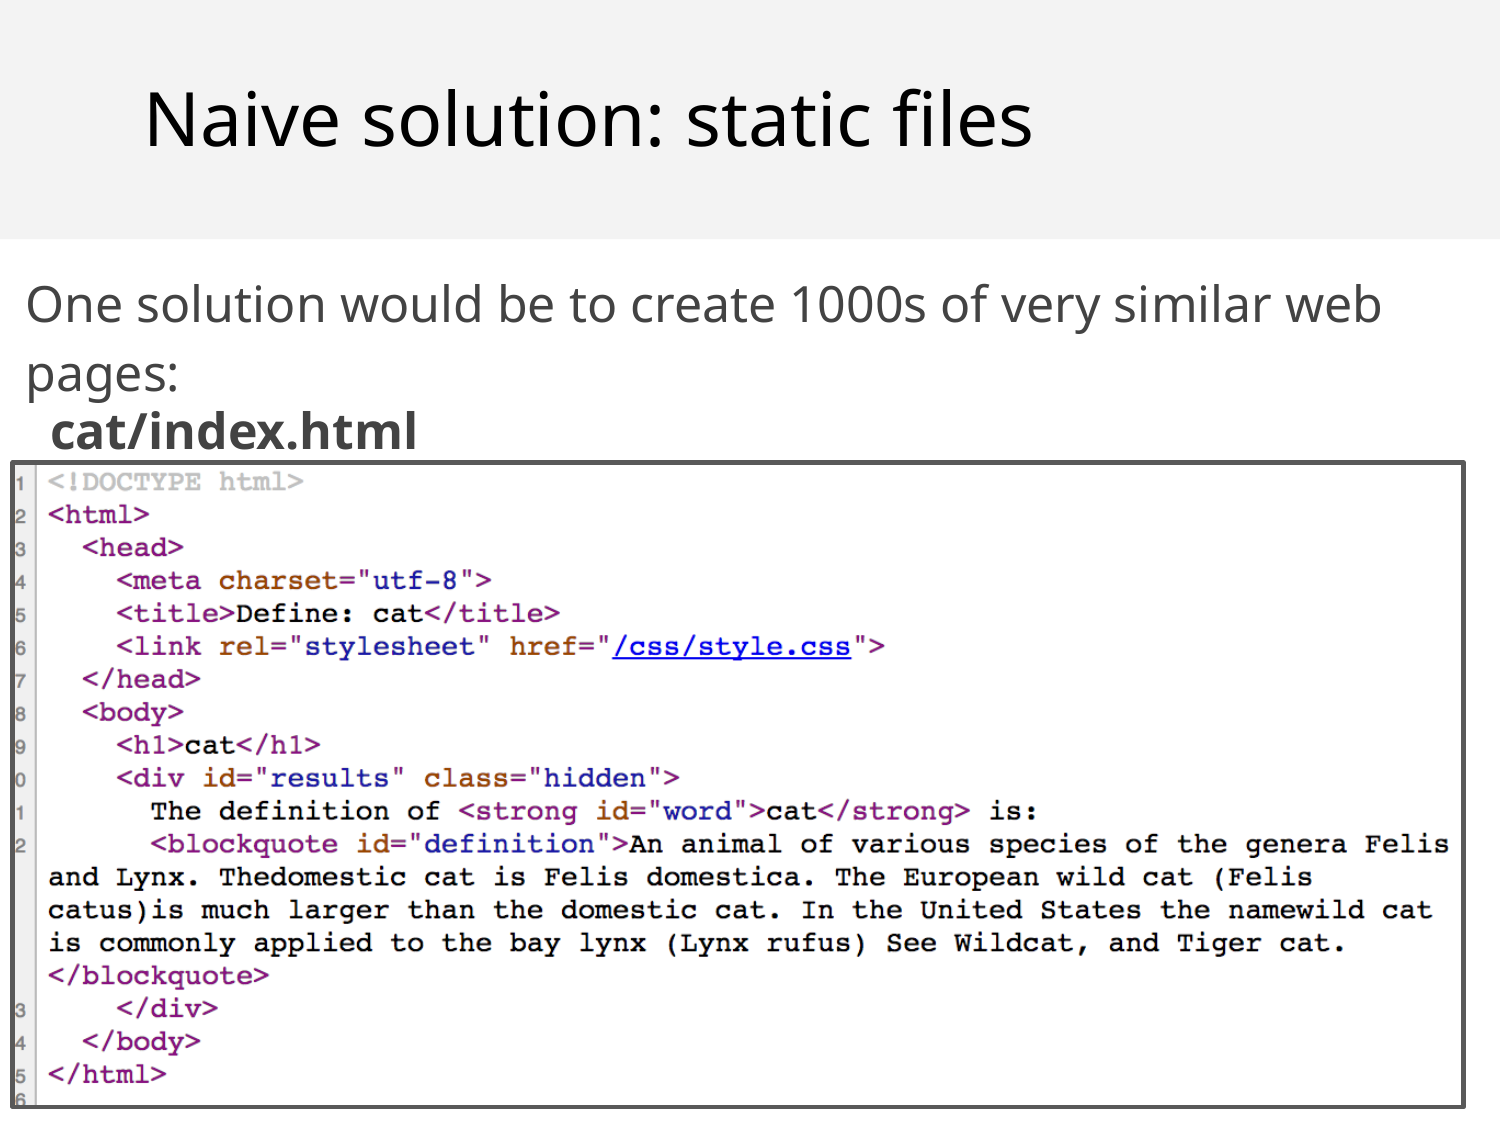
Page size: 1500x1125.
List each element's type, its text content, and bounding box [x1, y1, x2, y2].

list One solution would be to create 1000s of very similar web pages: [10, 248, 1500, 349]
list cat/index.html [35, 375, 591, 448]
picture [15, 464, 1462, 1105]
title Naive solution: static files [128, 56, 1372, 183]
